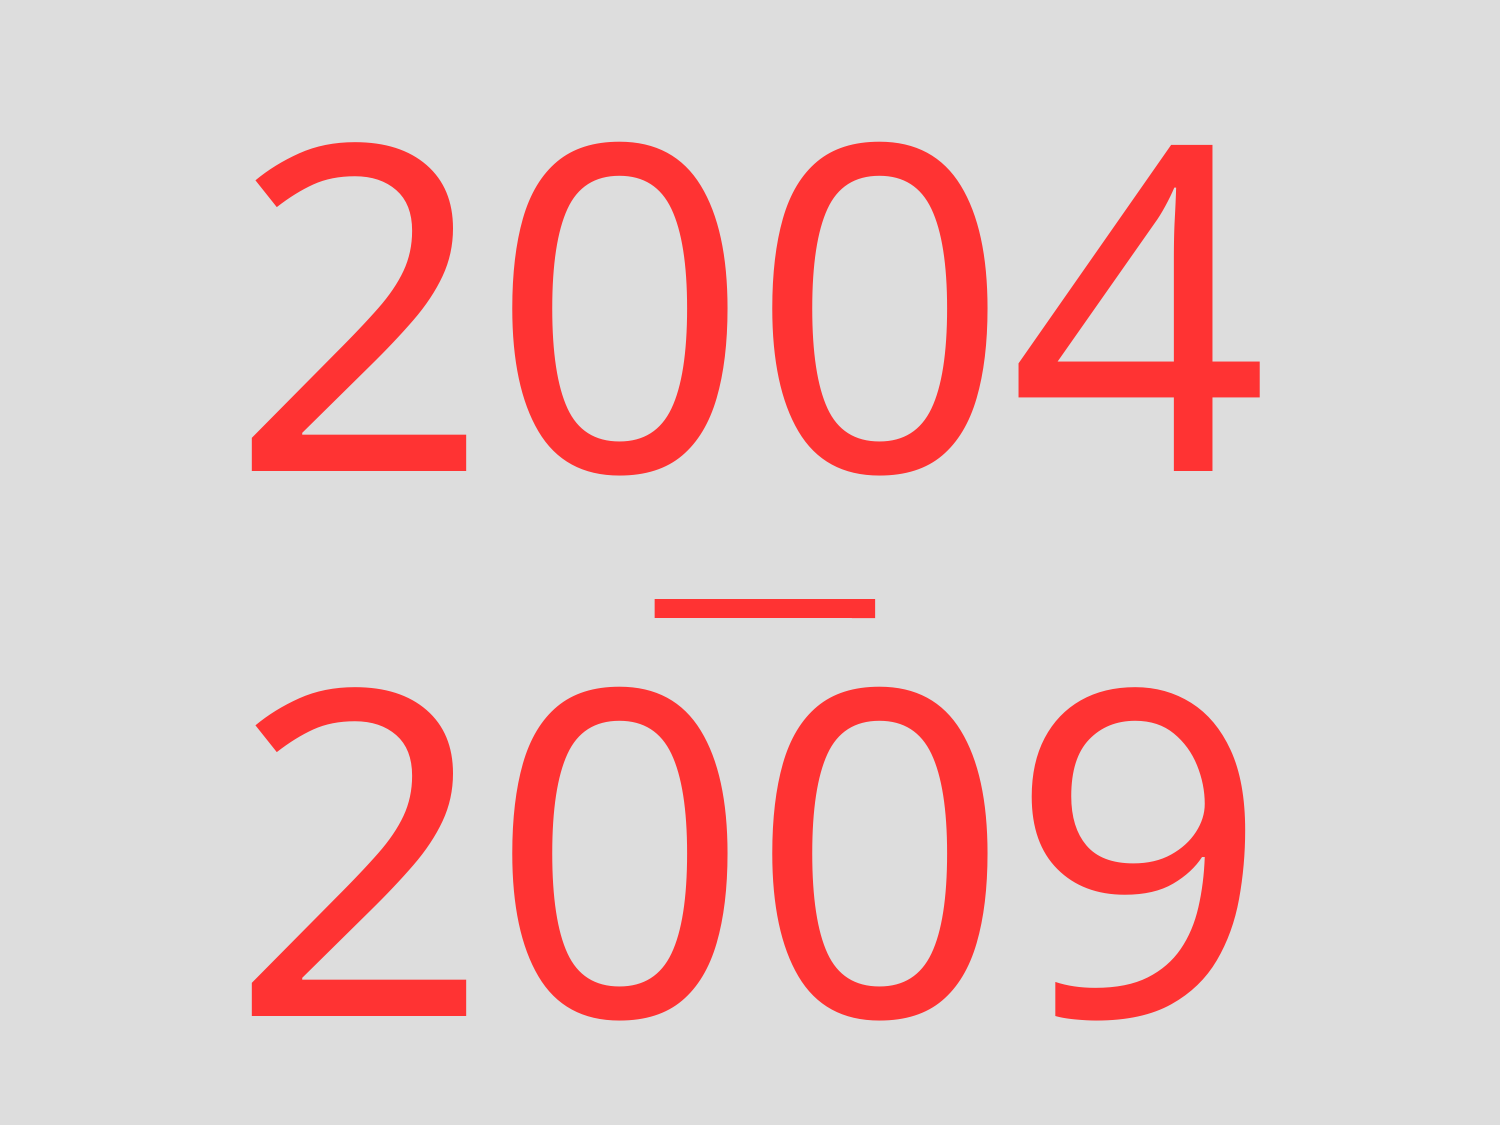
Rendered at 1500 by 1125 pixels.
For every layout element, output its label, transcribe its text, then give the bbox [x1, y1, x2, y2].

text_box 2004 2009 [554, 721, 685, 811]
text_box 2004 2009 [88, 314, 1412, 811]
text_box 2004 2009 [552, 314, 687, 441]
text_box 2004 2009 [814, 721, 945, 811]
text_box 2004 2009 [1058, 314, 1174, 362]
text_box 2004 2009 [812, 314, 947, 441]
text_box 2004 2009 [1071, 721, 1205, 811]
